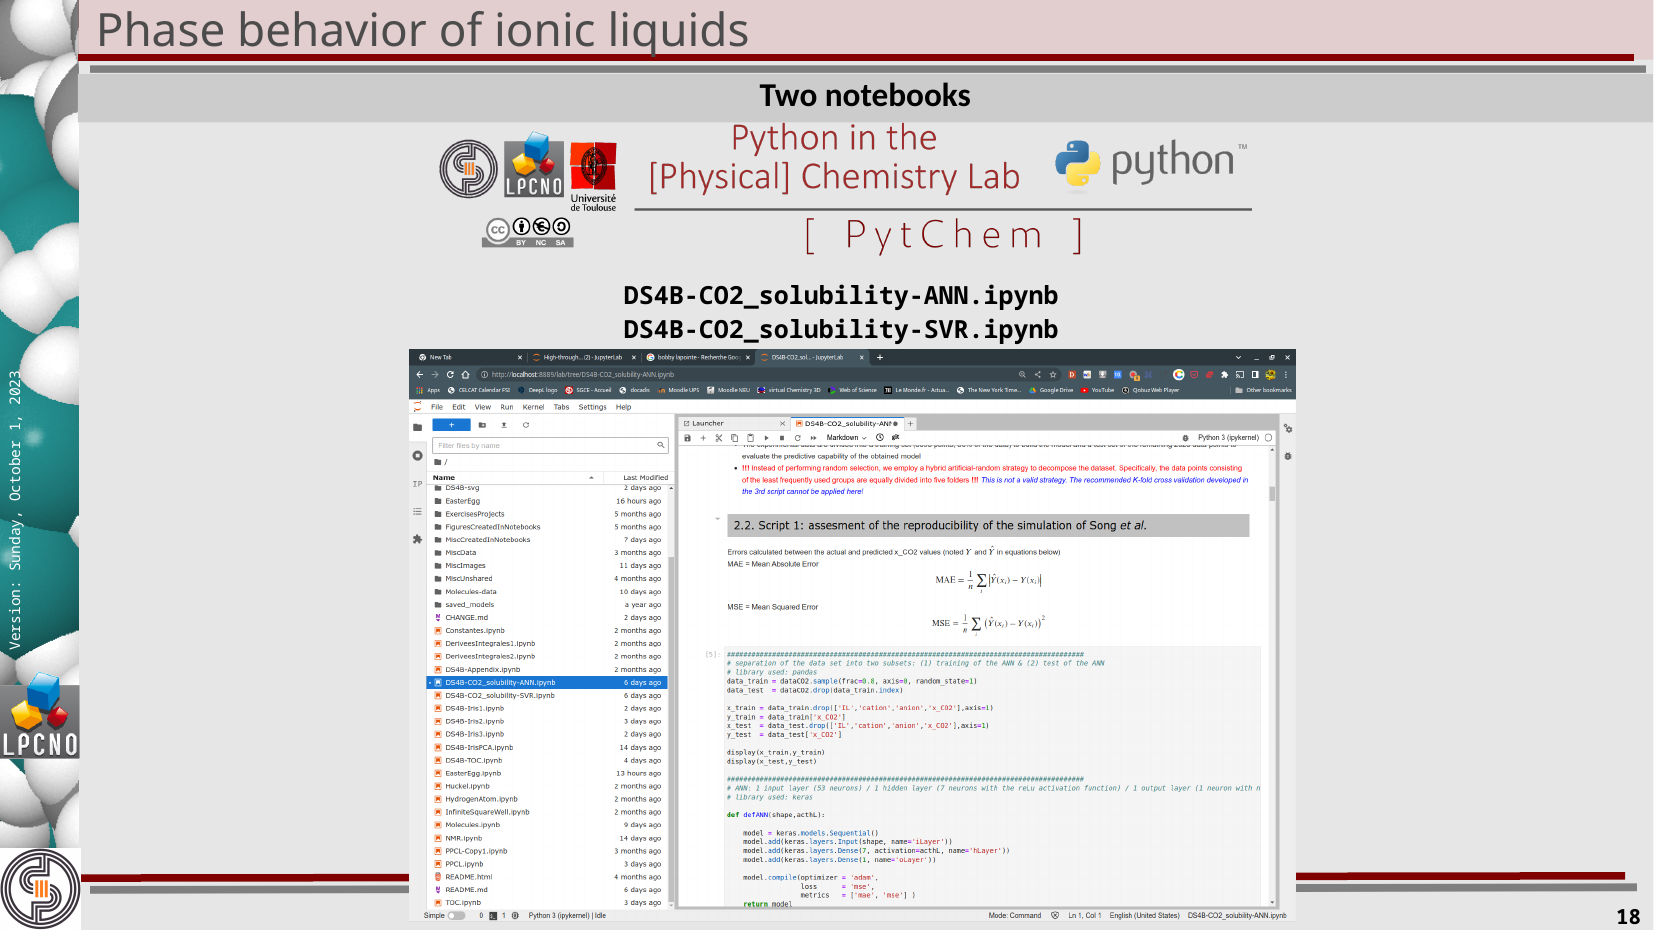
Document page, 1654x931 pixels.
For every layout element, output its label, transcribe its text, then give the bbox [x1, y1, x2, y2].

text_box DS4B-CO2_solubility-ANN.ipynb DS4B-CO2_solubility-SVR.ipynb [609, 269, 1082, 335]
title Phase behavior of ionic liquids [78, 0, 1654, 58]
picture [0, 0, 81, 930]
picture [439, 122, 1252, 256]
text_box Two notebooks [77, 74, 1653, 123]
picture [409, 349, 1296, 922]
